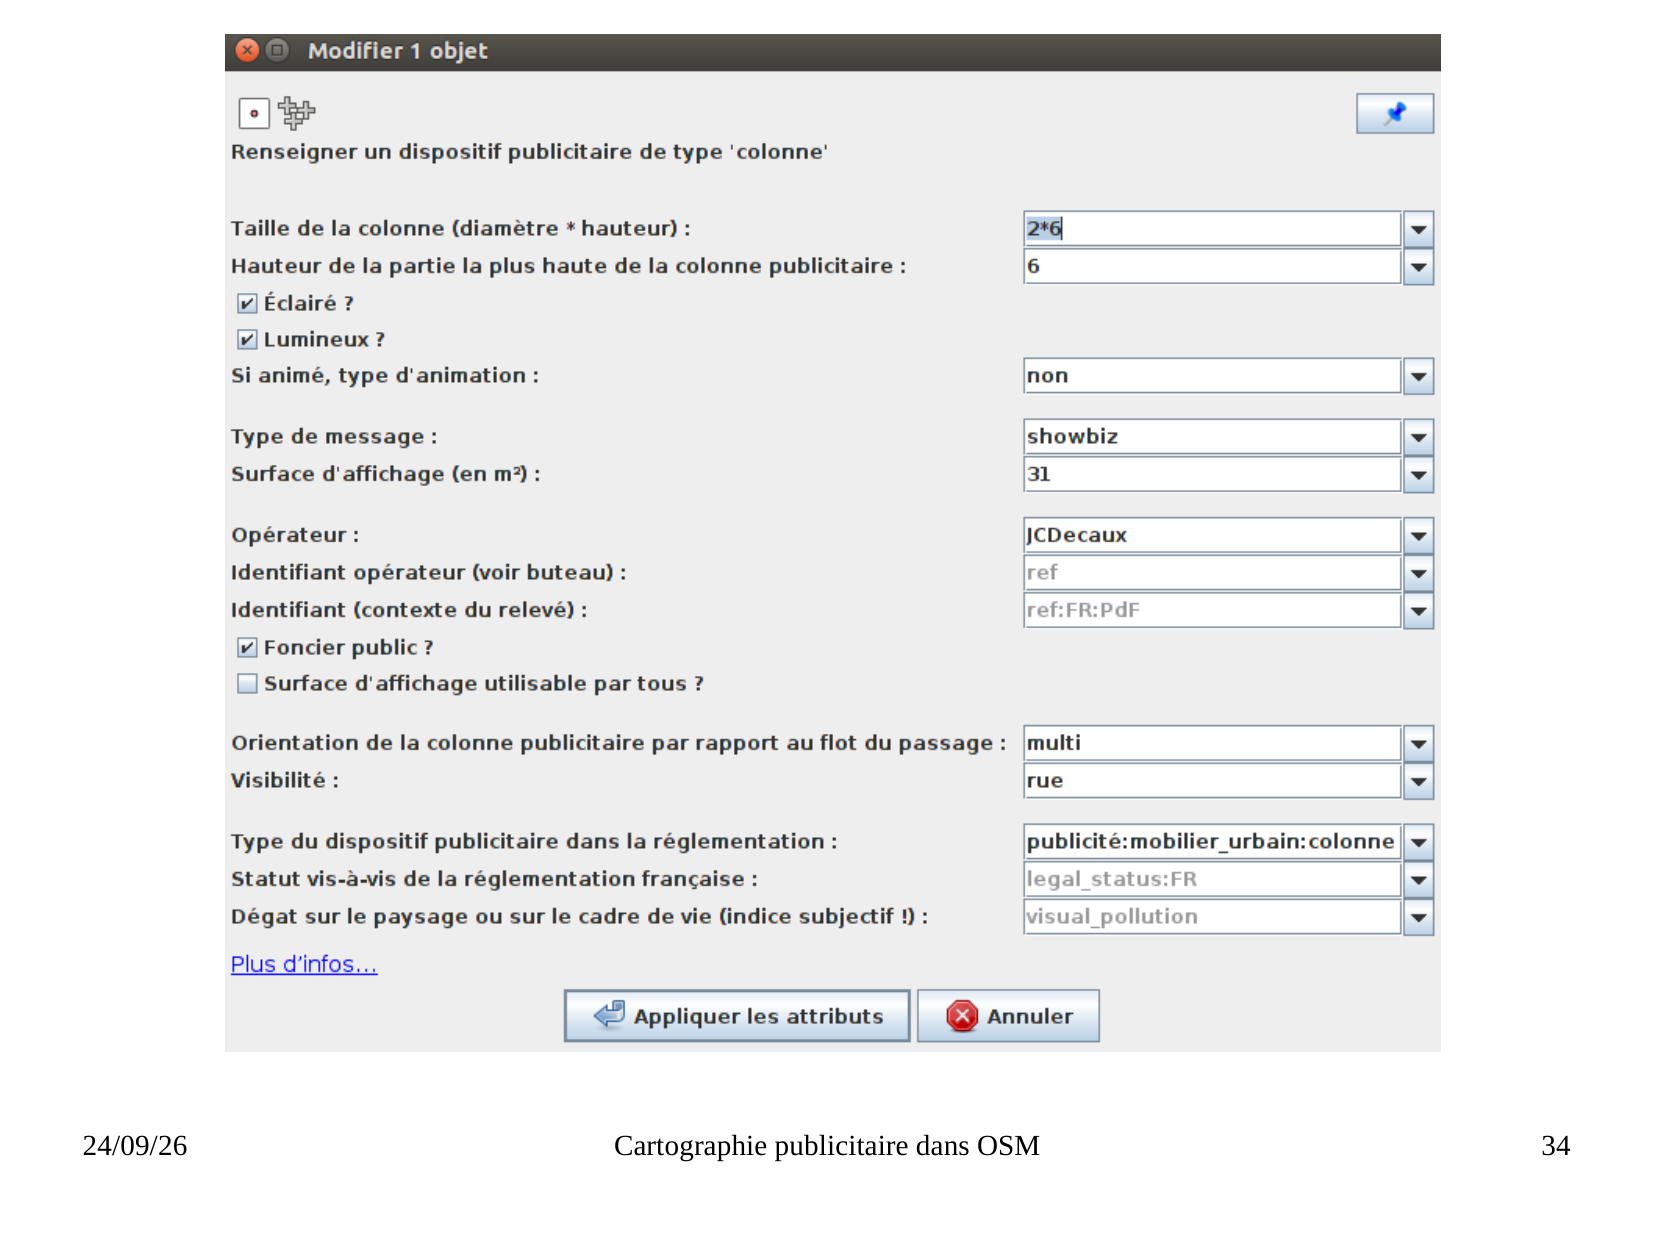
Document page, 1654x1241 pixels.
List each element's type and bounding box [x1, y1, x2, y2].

picture [225, 34, 1441, 1052]
